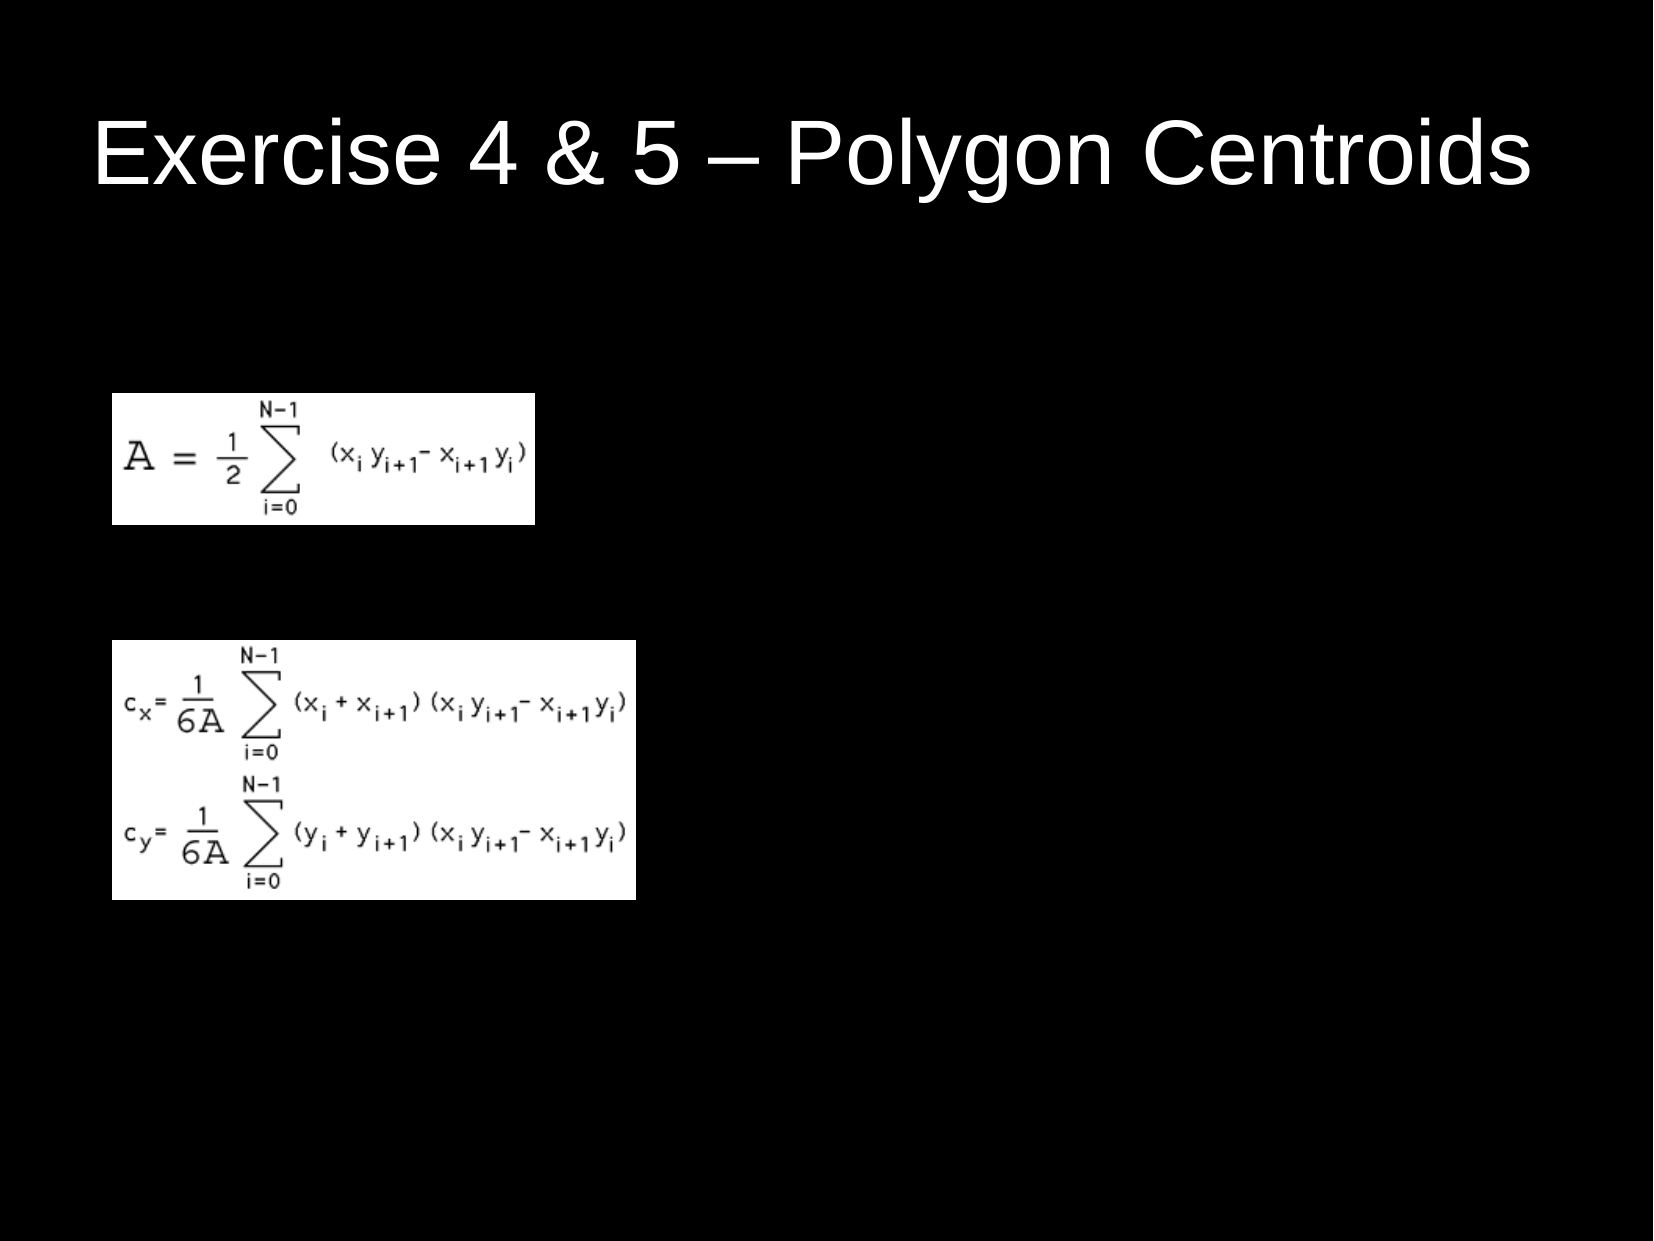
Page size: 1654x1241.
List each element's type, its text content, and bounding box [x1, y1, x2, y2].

picture [112, 393, 535, 526]
picture [112, 640, 636, 901]
title Exercise 4 & 5 – Polygon Centroids [82, 49, 1571, 257]
